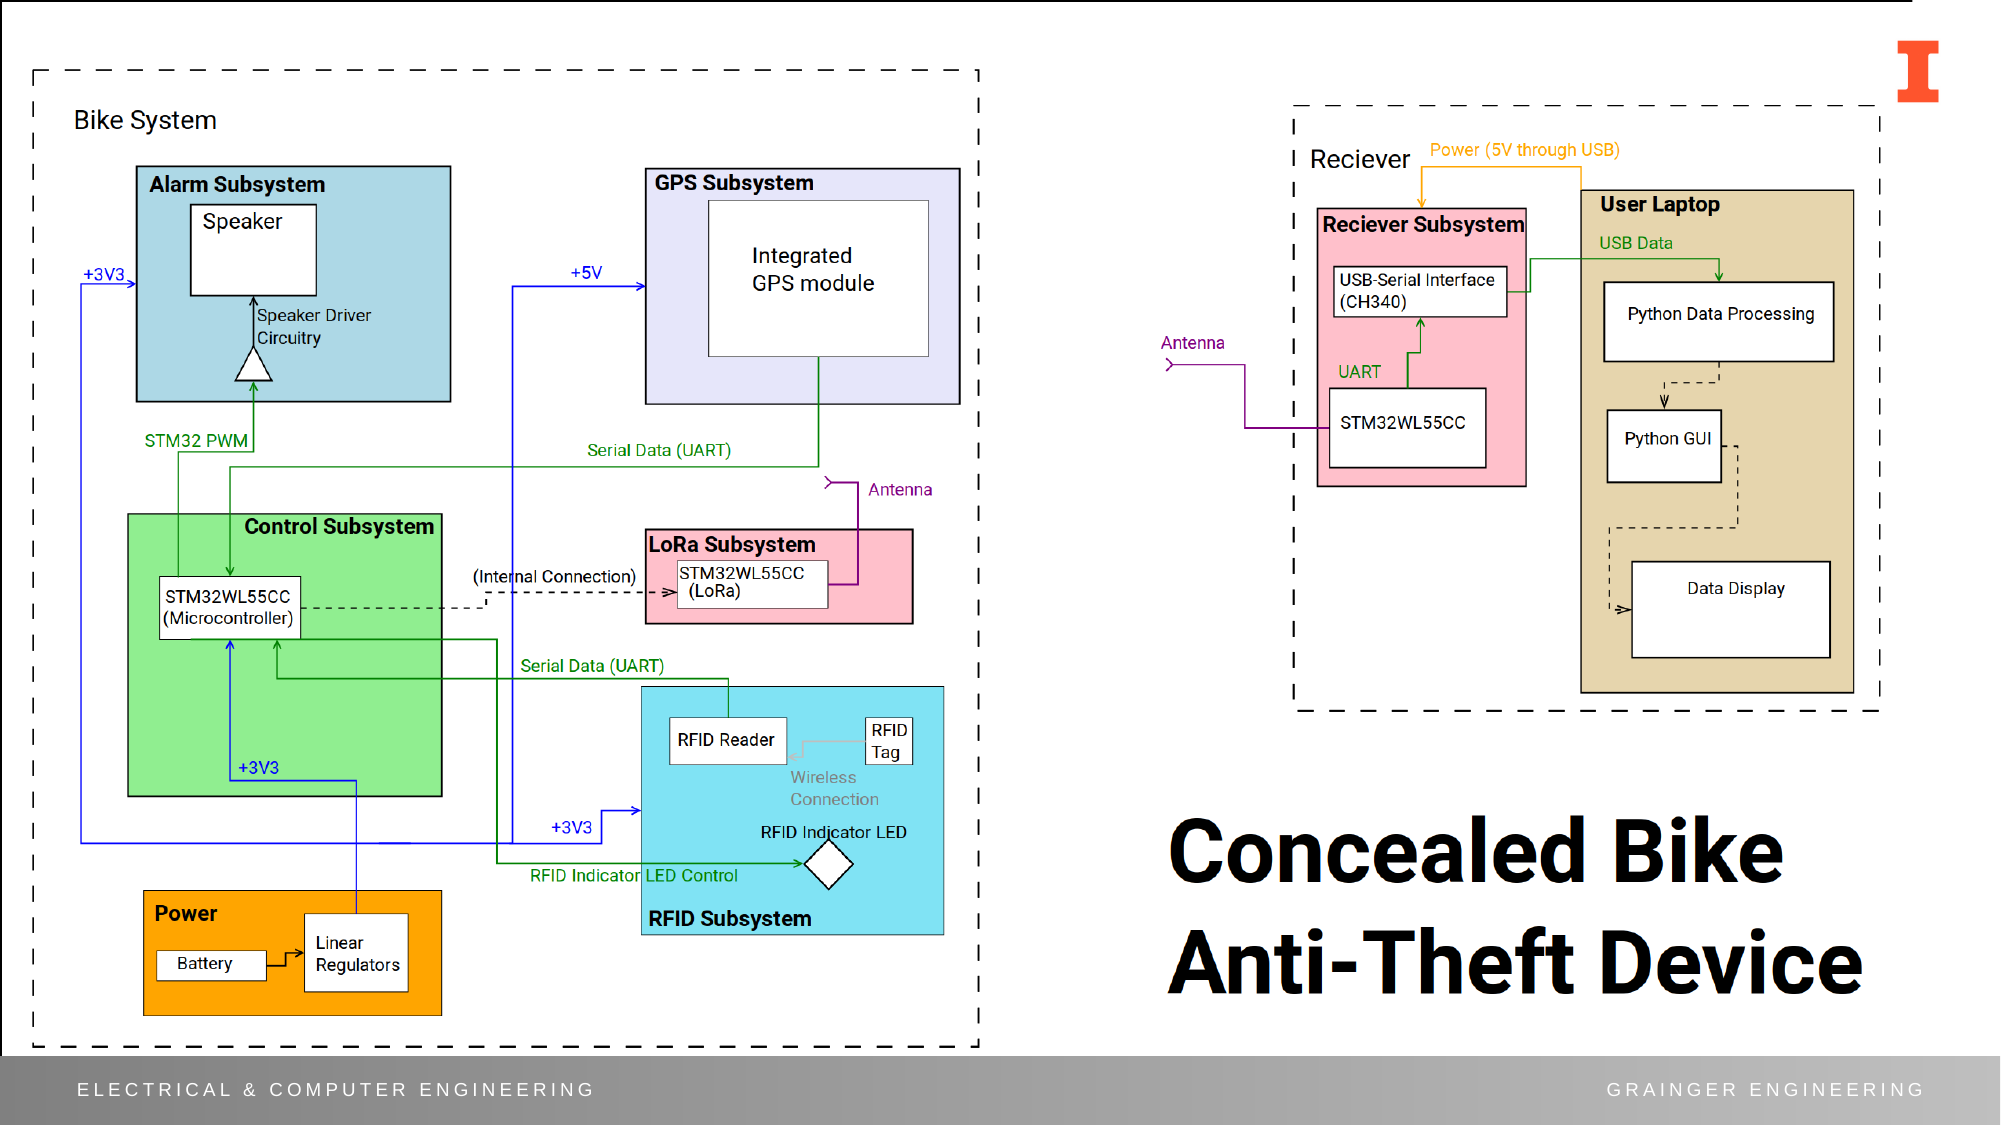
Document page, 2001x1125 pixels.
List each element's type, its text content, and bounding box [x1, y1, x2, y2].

text_box ELECTRICAL & COMPUTER ENGINEERING [61, 1070, 1373, 1108]
picture [0, 0, 1941, 1056]
text_box [0, 1056, 2000, 1125]
text_box GRAINGER ENGINEERING [1531, 1070, 1938, 1108]
